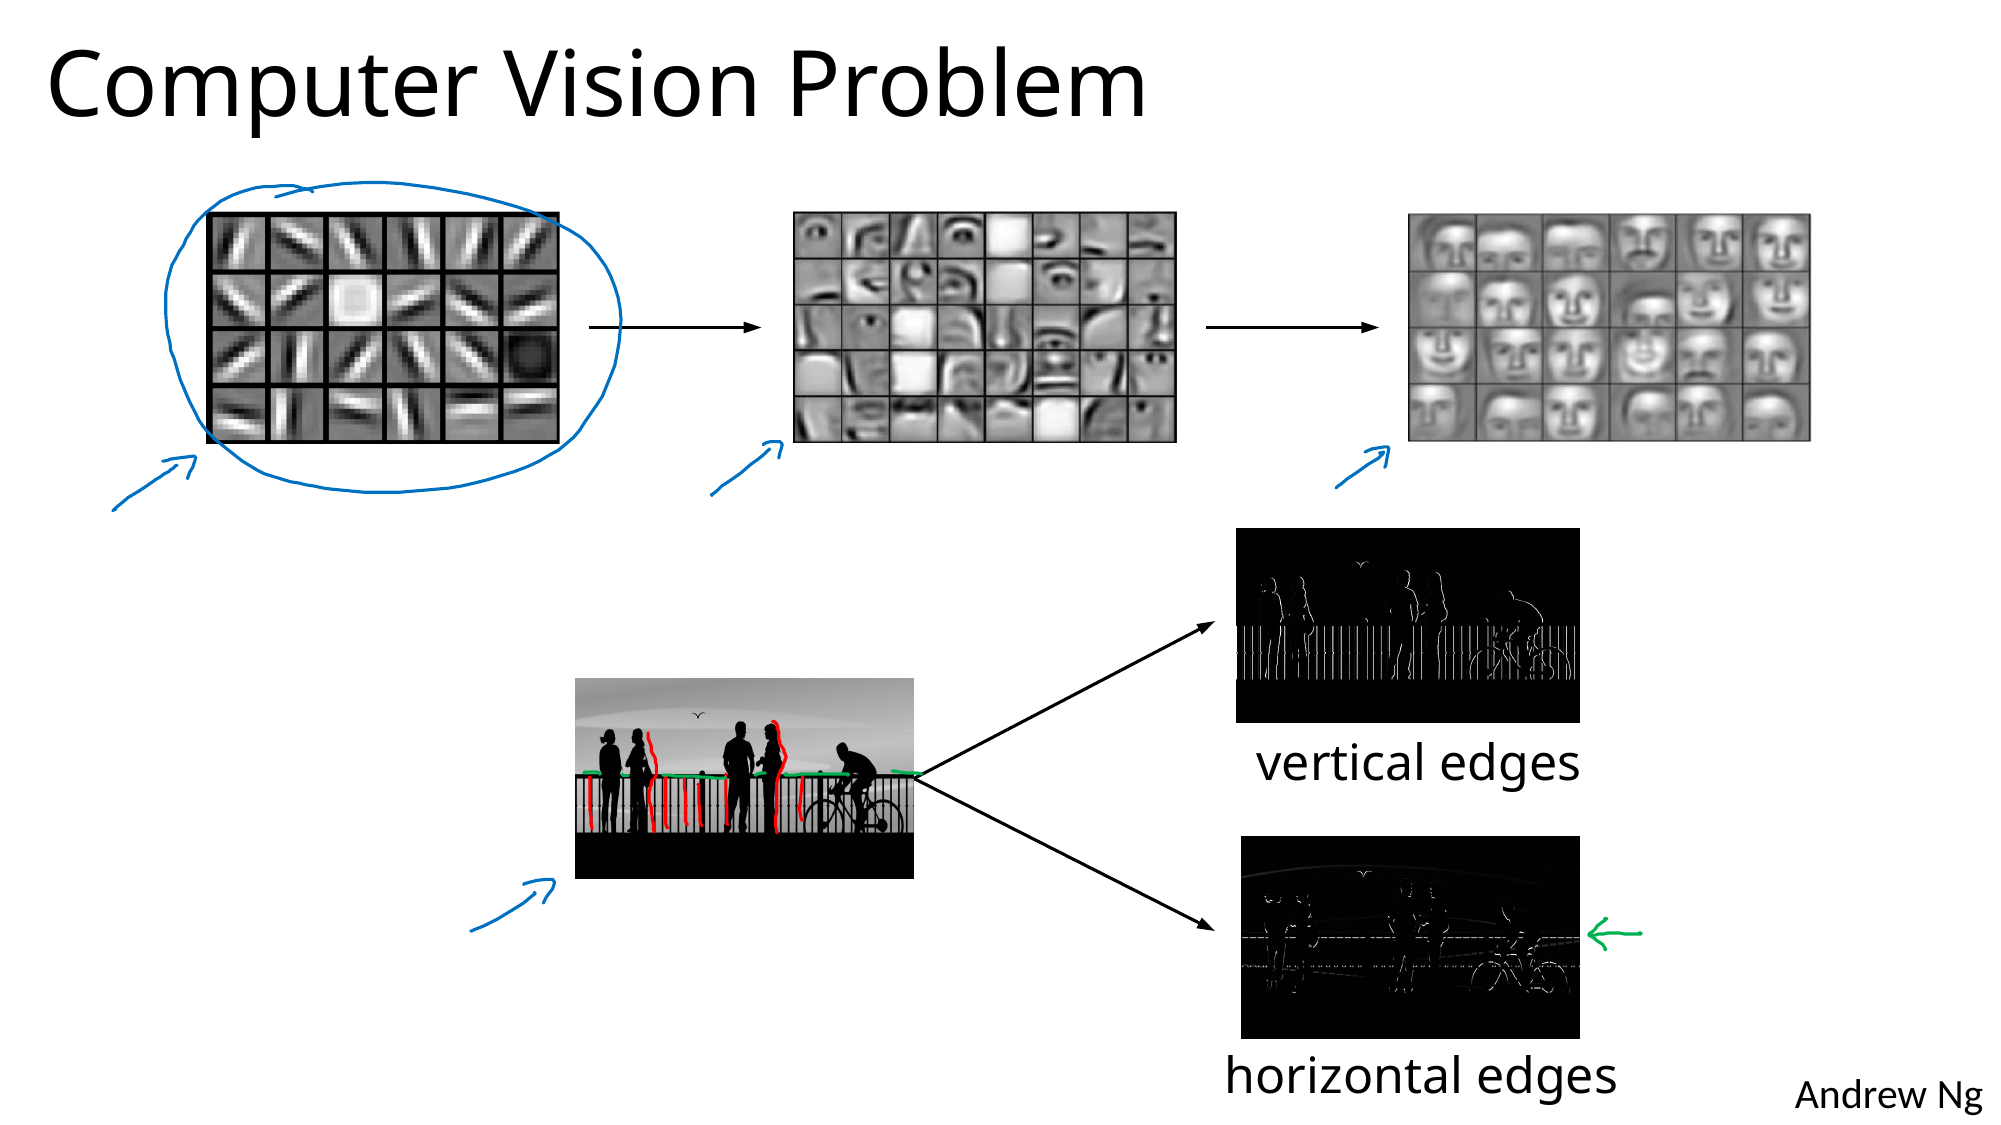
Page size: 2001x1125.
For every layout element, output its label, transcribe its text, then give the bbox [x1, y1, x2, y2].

picture [109, 179, 1814, 1039]
title Computer Vision Problem [30, 29, 2000, 248]
text_box horizontal edges [1209, 1036, 1622, 1113]
